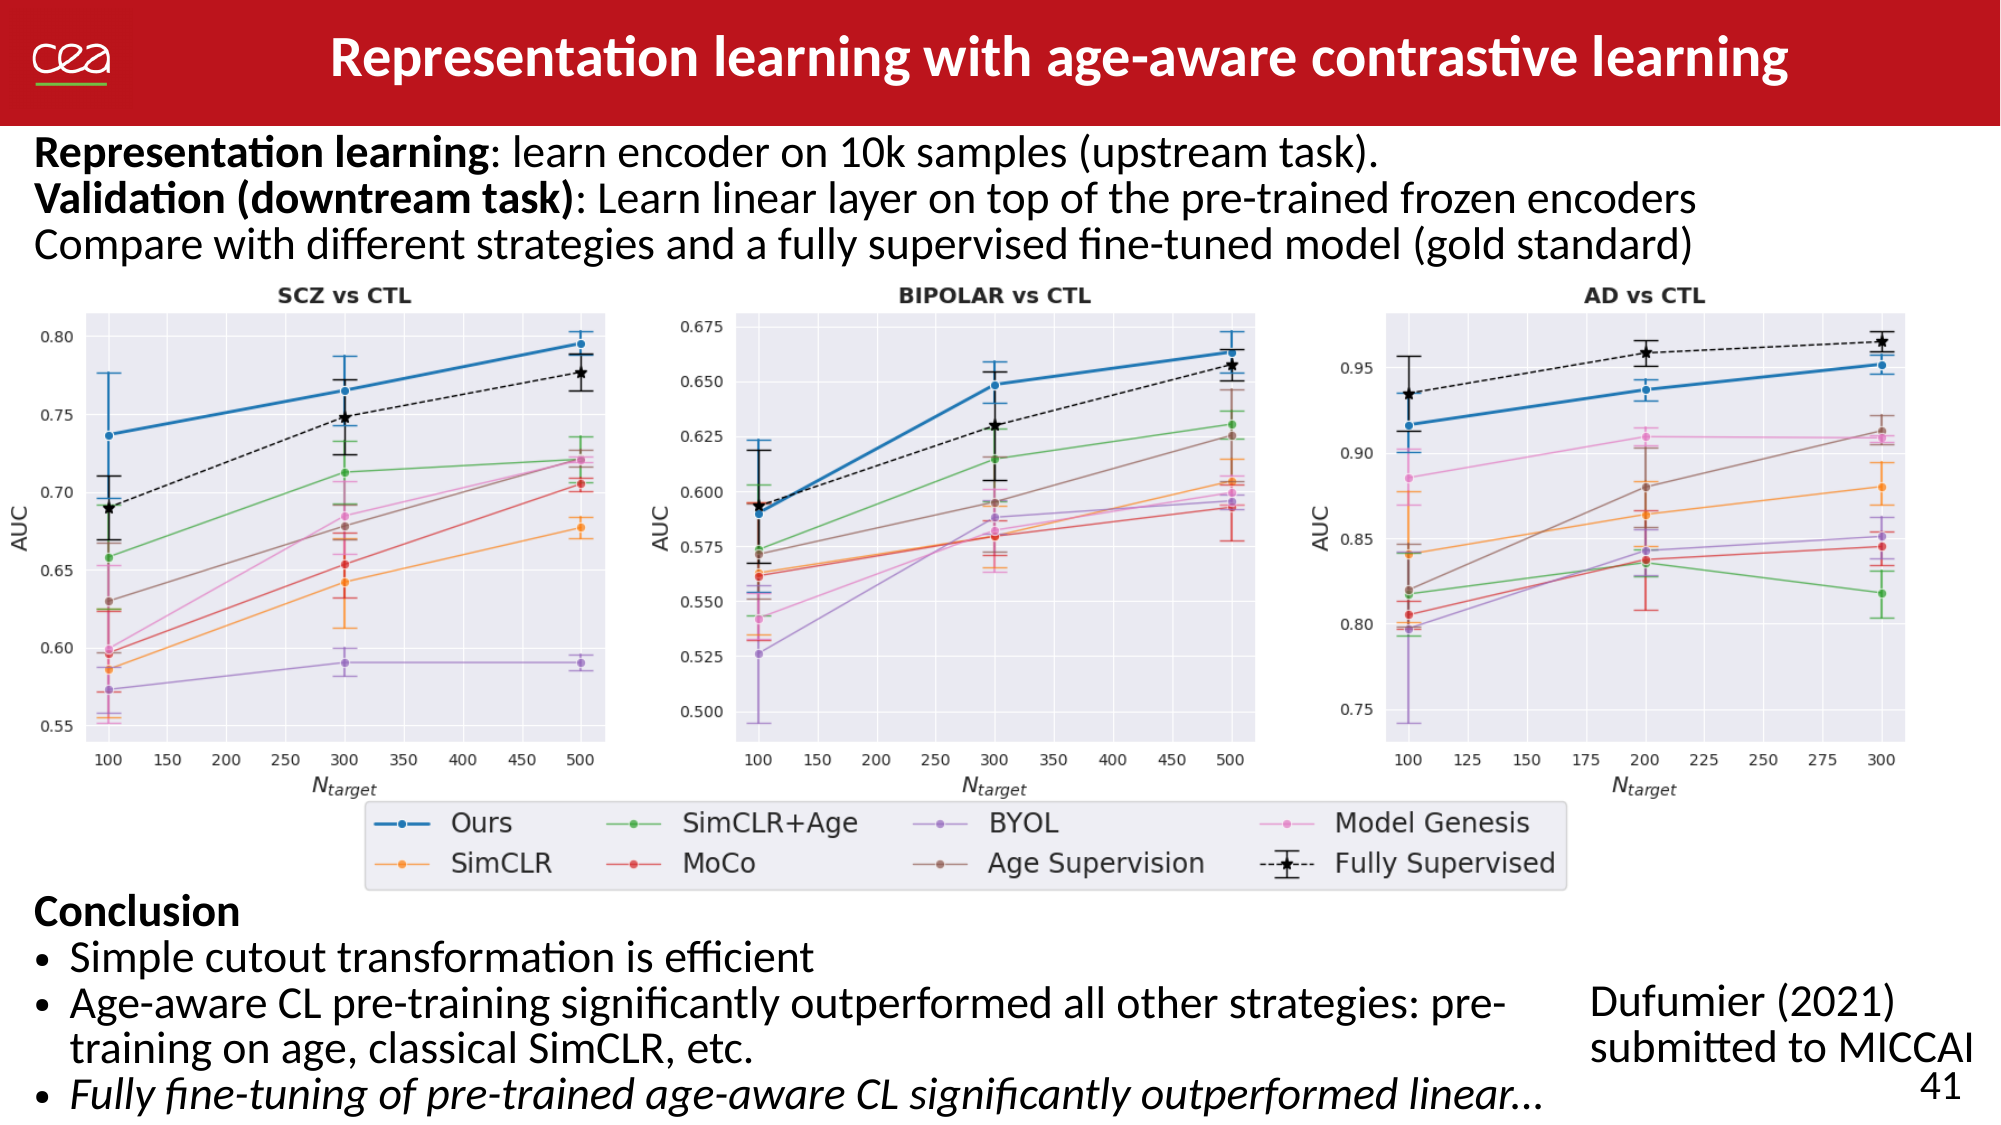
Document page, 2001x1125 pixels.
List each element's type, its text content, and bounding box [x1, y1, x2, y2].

text_box Representation learning: learn encoder on 10k samples (upstream task). Validation (downtream task): Learn linear layer on top of the pre-trained frozen encoders Compare with different strategies and a fully supervised fine-tuned model (gold standard) [19, 126, 1895, 273]
picture [9, 8, 120, 109]
picture [0, 273, 1913, 903]
text_box Dufumier (2021) submitted to MICCAI [1576, 975, 2000, 1082]
title Representation learning with age-aware contrastive learning [120, 0, 2000, 124]
text_box Conclusion Simple cutout transformation is efficient Age-aware CL pre-training significantly outperformed all other strategies: pre-training on age, classical SimCLR, etc. Fully fine-tuning of pre-trained age-aware CL significantly outperformed linear... [19, 885, 1576, 1125]
